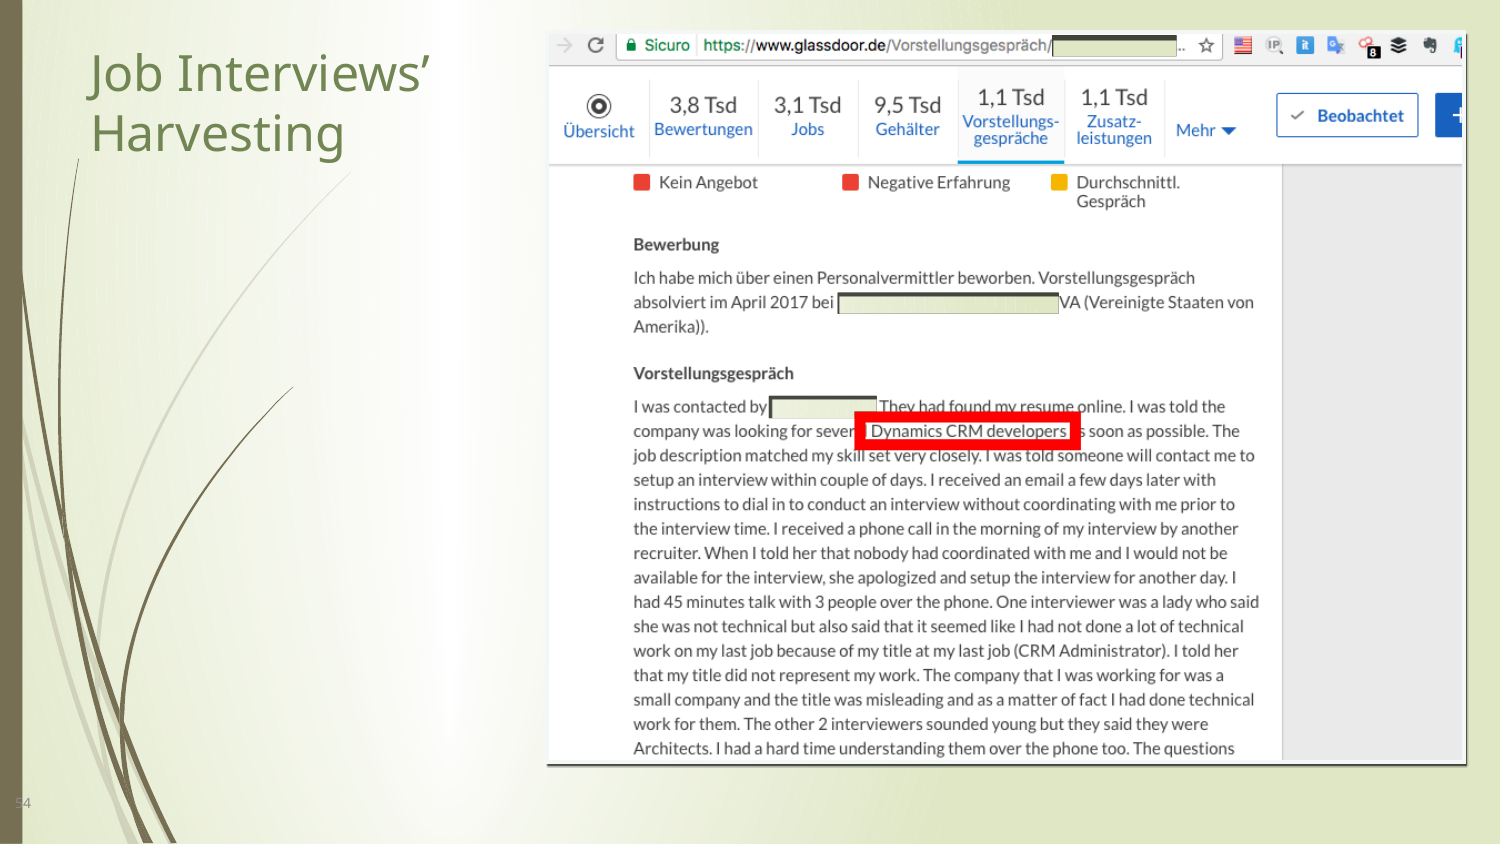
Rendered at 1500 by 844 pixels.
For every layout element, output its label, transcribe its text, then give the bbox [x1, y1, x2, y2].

picture [548, 33, 1463, 760]
title Job Interviews’ Harvesting [75, 33, 521, 455]
footer <number> [0, 782, 475, 828]
